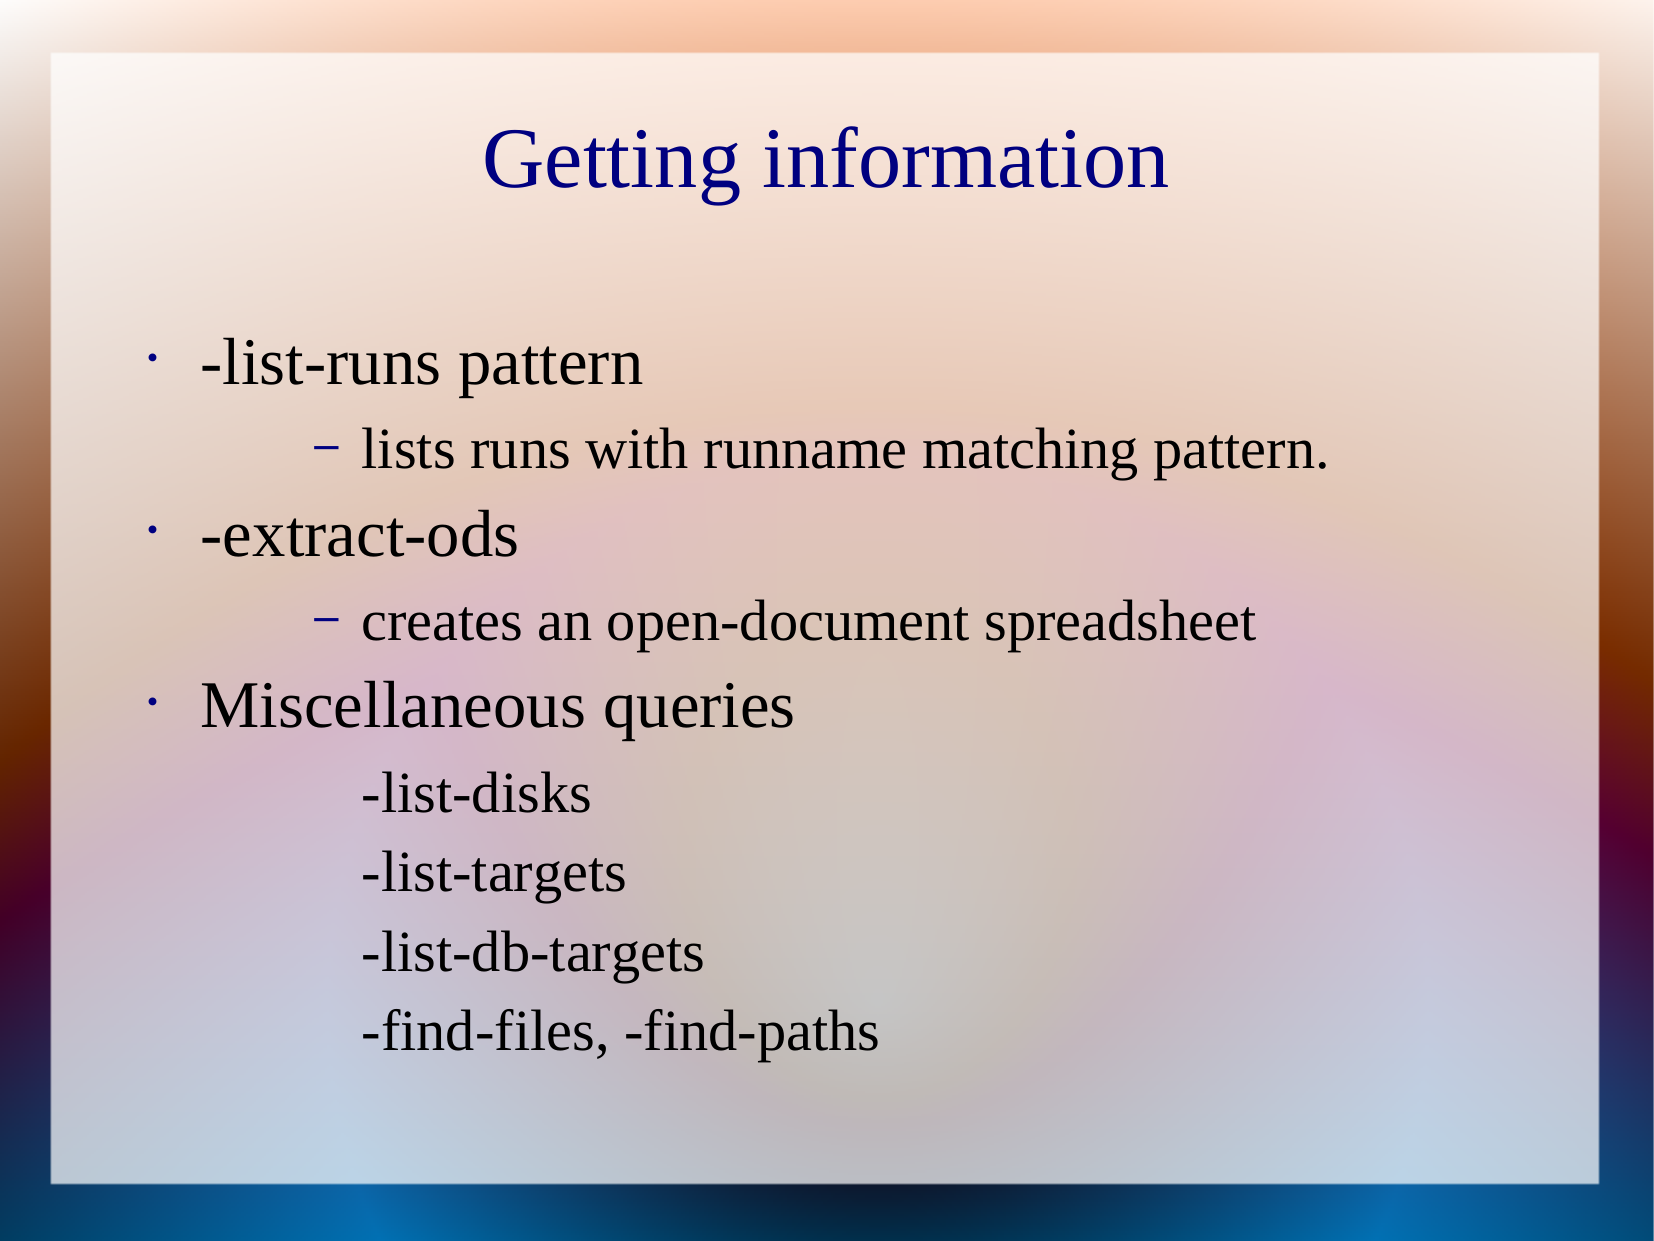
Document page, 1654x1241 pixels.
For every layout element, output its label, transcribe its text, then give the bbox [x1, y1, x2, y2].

list -list-runs pattern lists runs with runname matching pattern. -extract-ods creates an open-document spreadsheet Miscellaneous queries -list-disks -list-targets -list-db-targets -find-files, -find-paths [129, 324, 1489, 1060]
title Getting information [82, 55, 1571, 263]
picture [0, 0, 1654, 1241]
